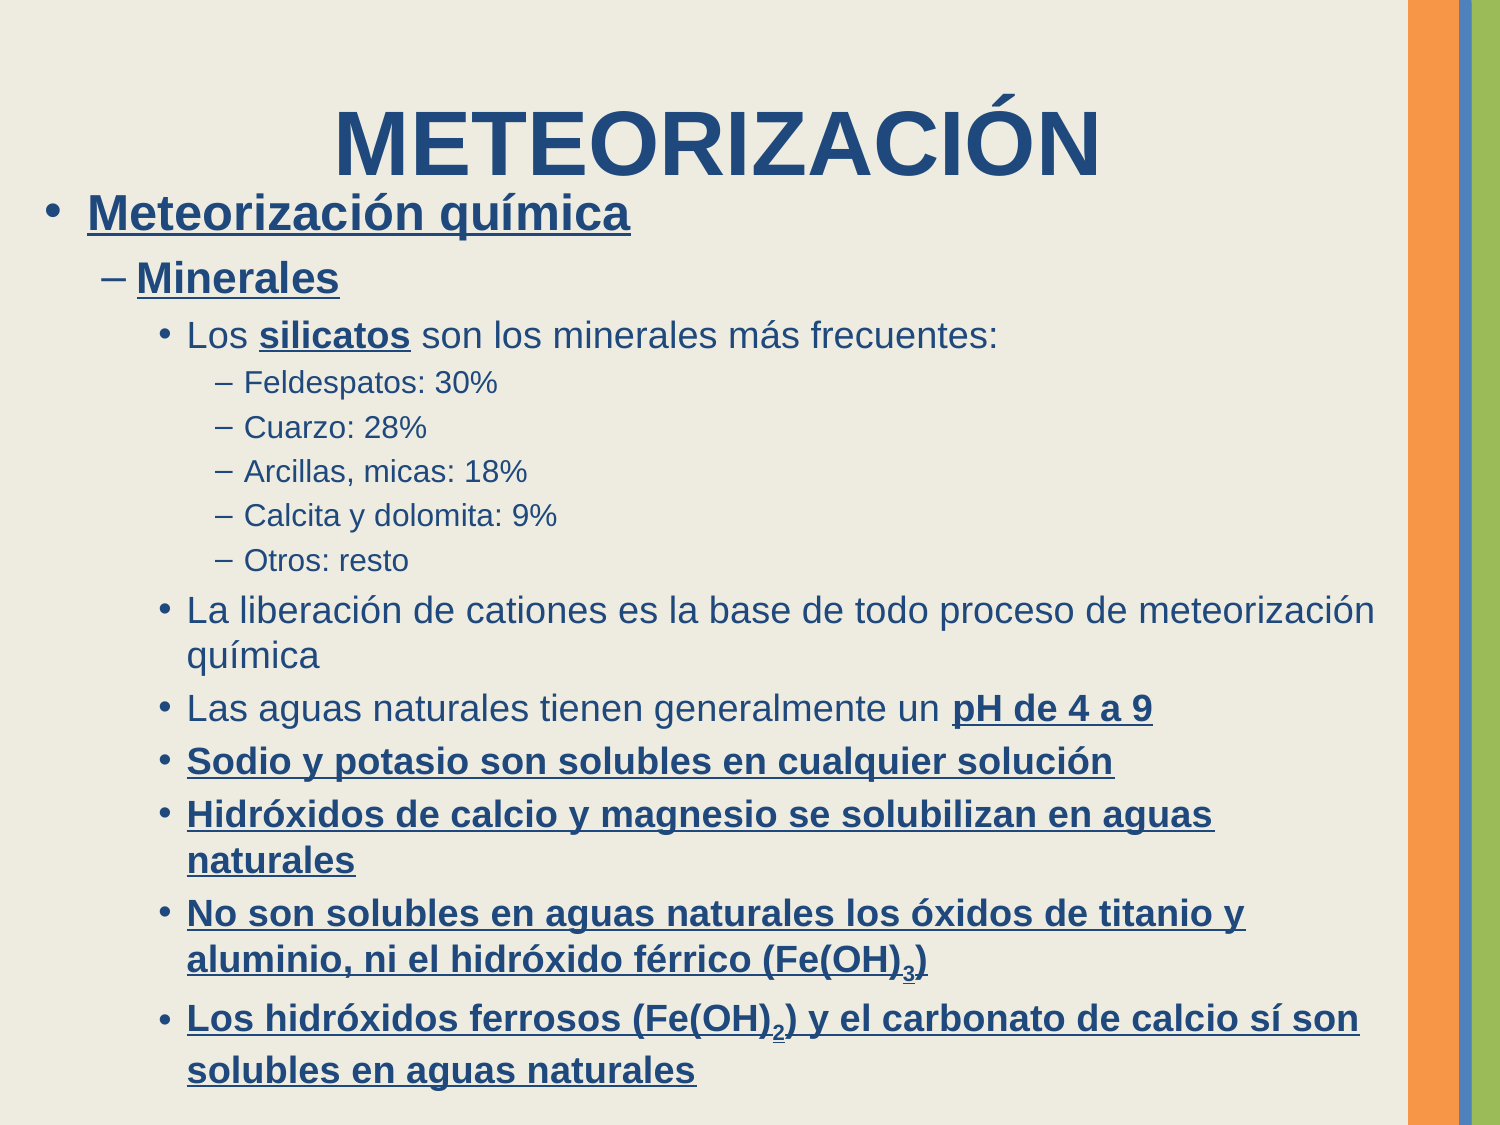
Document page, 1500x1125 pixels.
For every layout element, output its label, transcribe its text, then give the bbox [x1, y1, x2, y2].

list Meteorización química Minerales Los silicatos son los minerales más frecuentes: Feldespatos: 30% Cuarzo: 28% Arcillas, micas: 18% Calcita y dolomita: 9% Otros: resto La liberación de cationes es la base de todo proceso de meteorización química Las aguas naturales tienen generalmente un pH de 4 a 9 Sodio y potasio son solubles en cualquier solución Hidróxidos de calcio y magnesio se solubilizan en aguas naturales No son solubles en aguas naturales los óxidos de titanio y aluminio, ni el hidróxido férrico (Fe(OH)3) Los hidróxidos ferrosos (Fe(OH)2) y el carbonato de calcio sí son solubles en aguas naturales [29, 172, 1408, 1102]
title meteorización [29, 45, 1408, 172]
